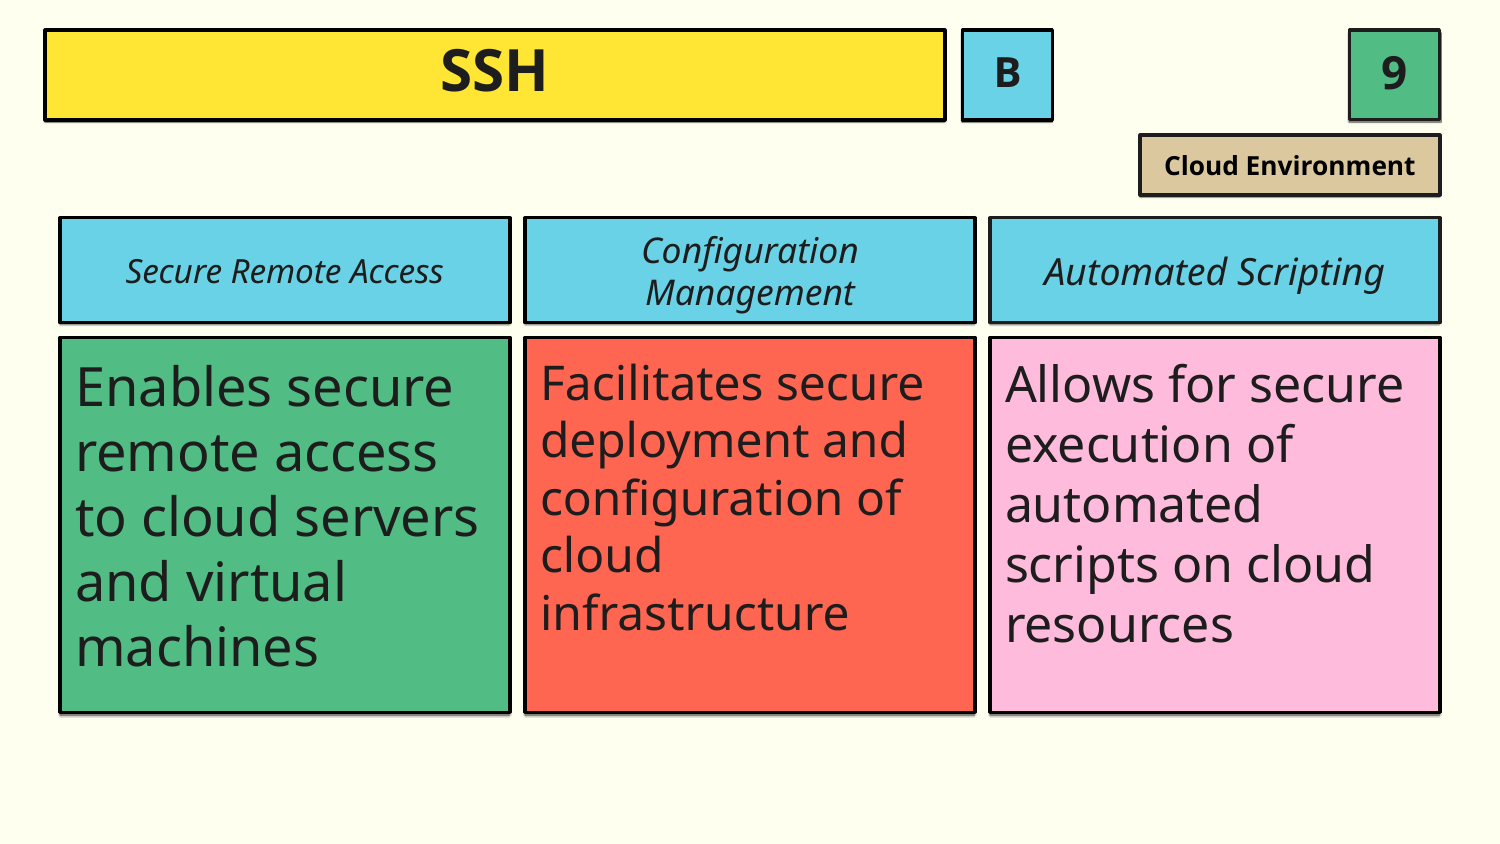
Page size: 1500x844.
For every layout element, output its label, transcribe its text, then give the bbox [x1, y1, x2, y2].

title SSH [45, 30, 945, 120]
title Cloud Environment [1140, 135, 1440, 195]
subtitle Automated Scripting [990, 217, 1440, 323]
list Facilitates secure deployment and configuration of cloud infrastructure [525, 337, 975, 713]
title B [962, 30, 1053, 120]
subtitle Secure Remote Access [60, 217, 510, 323]
list Allows for secure execution of automated scripts on cloud resources [990, 337, 1440, 713]
list Enables secure remote access to cloud servers and virtual machines [60, 337, 510, 713]
subtitle Configuration Management [525, 217, 975, 323]
